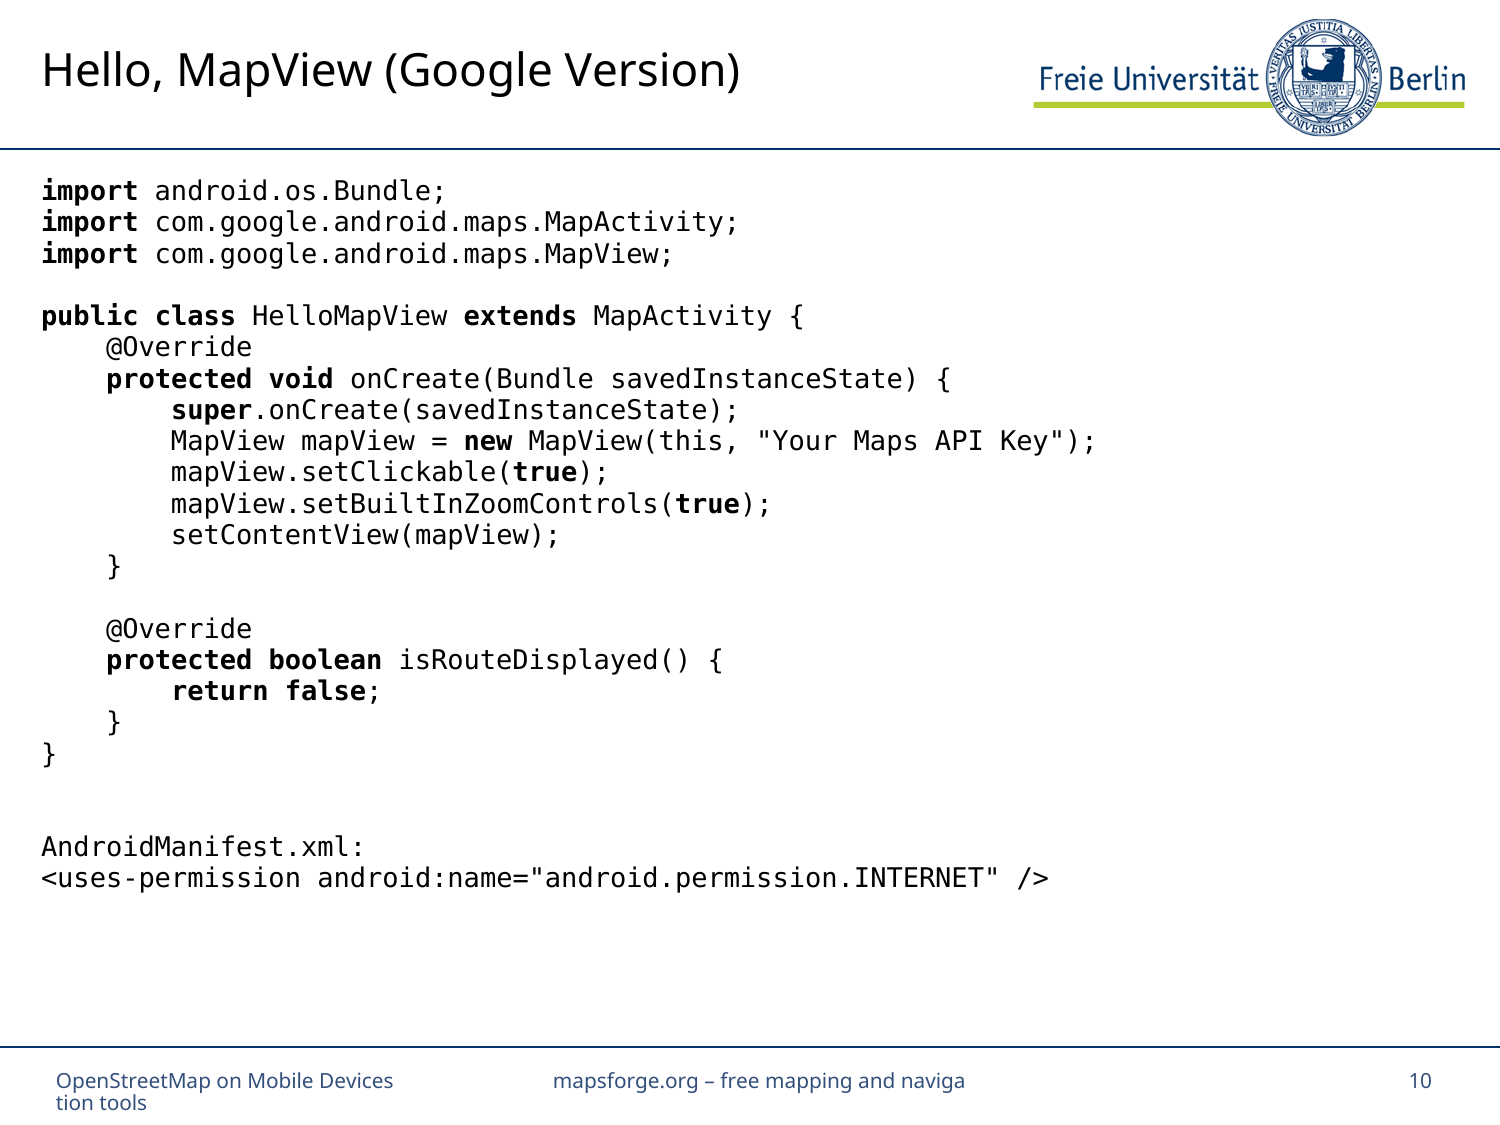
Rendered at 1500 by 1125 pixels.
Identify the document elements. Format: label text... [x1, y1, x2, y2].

title Hello, MapView (Google Version) [41, 0, 1016, 138]
list import android.os.Bundle; import com.google.android.maps.MapActivity; import com.google.android.maps.MapView; public class HelloMapView extends MapActivity { @Override protected void onCreate(Bundle savedInstanceState) { super.onCreate(savedInstanceState); MapView mapView = new MapView(this, "Your Maps API Key"); mapView.setClickable(true); mapView.setBuiltInZoomControls(true); setContentView(mapView); } @Override protected boolean isRouteDisplayed() { return false; } } AndroidManifest.xml: <uses-permission android:name="android.permission.INTERNET" /> [41, 175, 1447, 919]
picture [1033, 19, 1470, 137]
